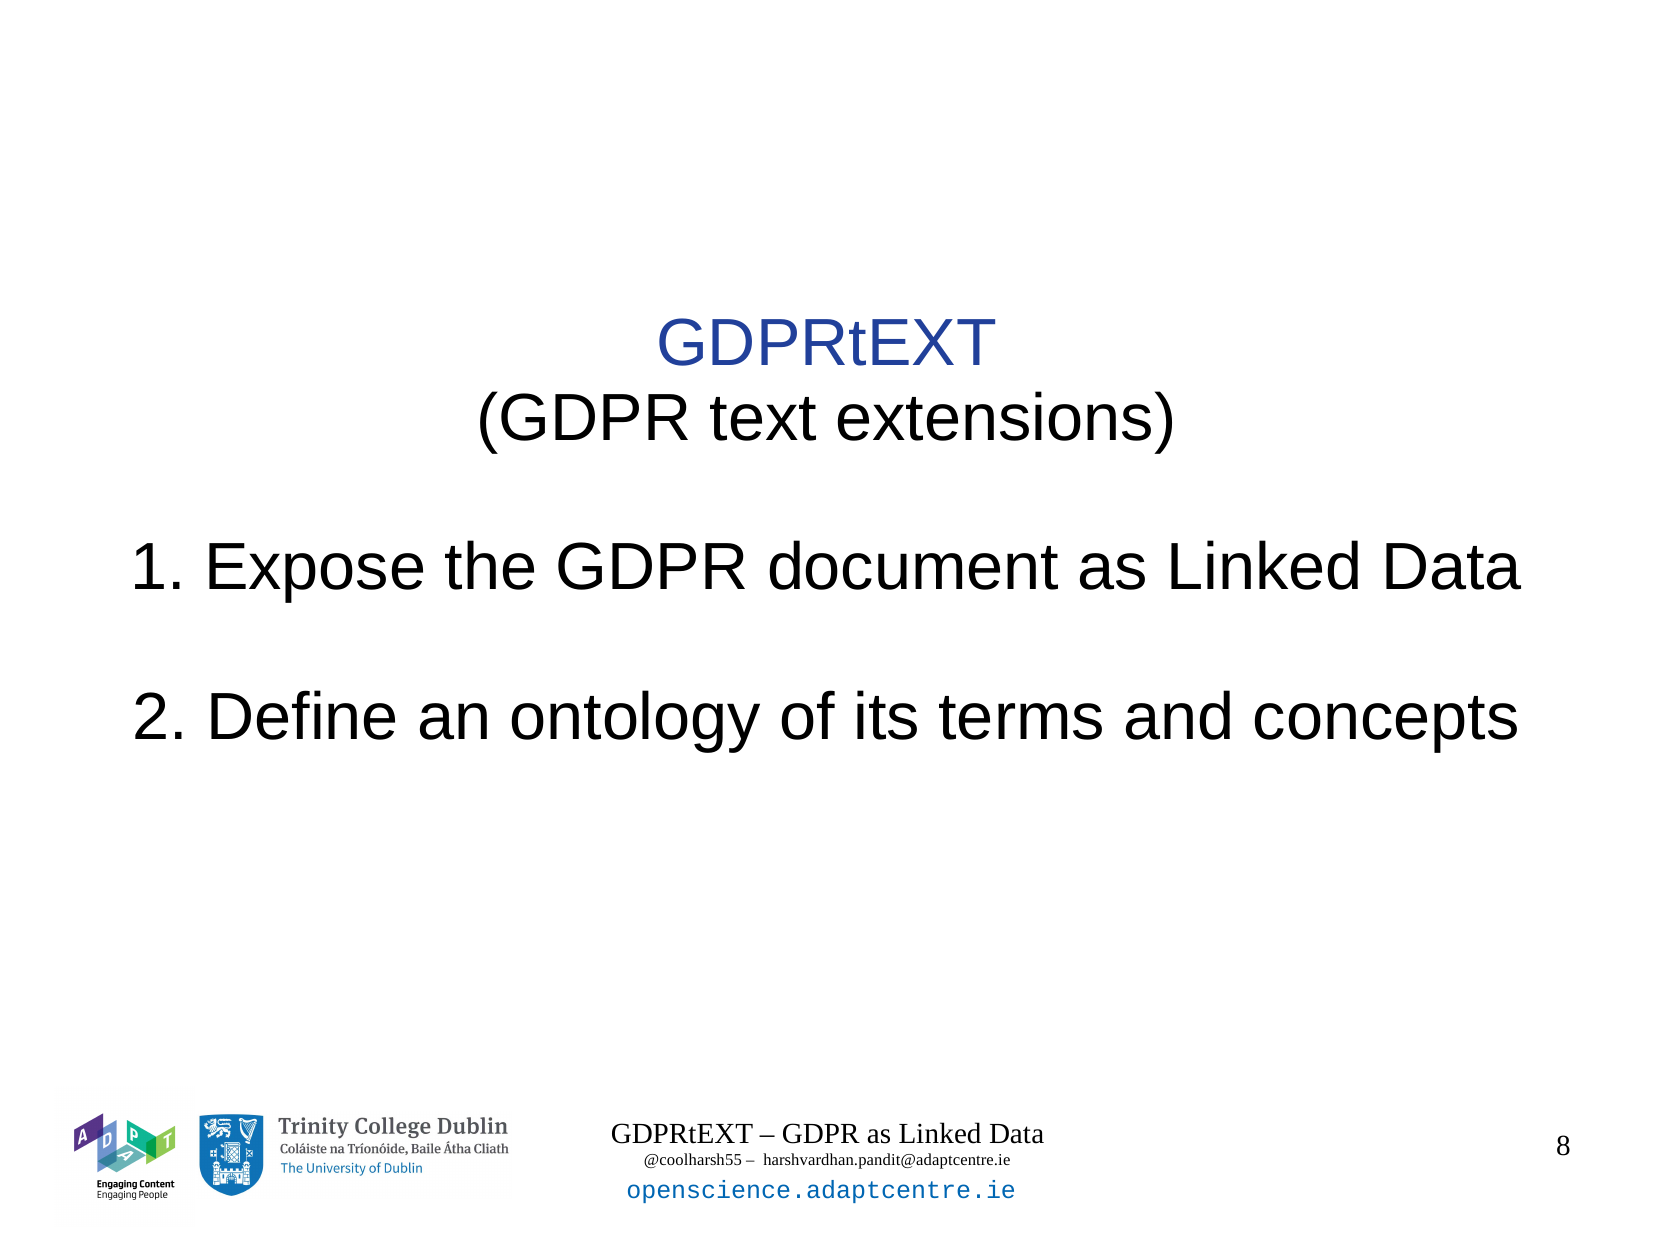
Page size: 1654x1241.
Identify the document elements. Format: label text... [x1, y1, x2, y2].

picture [196, 1111, 512, 1199]
subtitle GDPRtEXT (GDPR text extensions) 1. Expose the GDPR document as Linked Data 2. Define an ontology of its terms and concepts [82, 49, 1571, 1010]
picture [54, 1086, 195, 1227]
